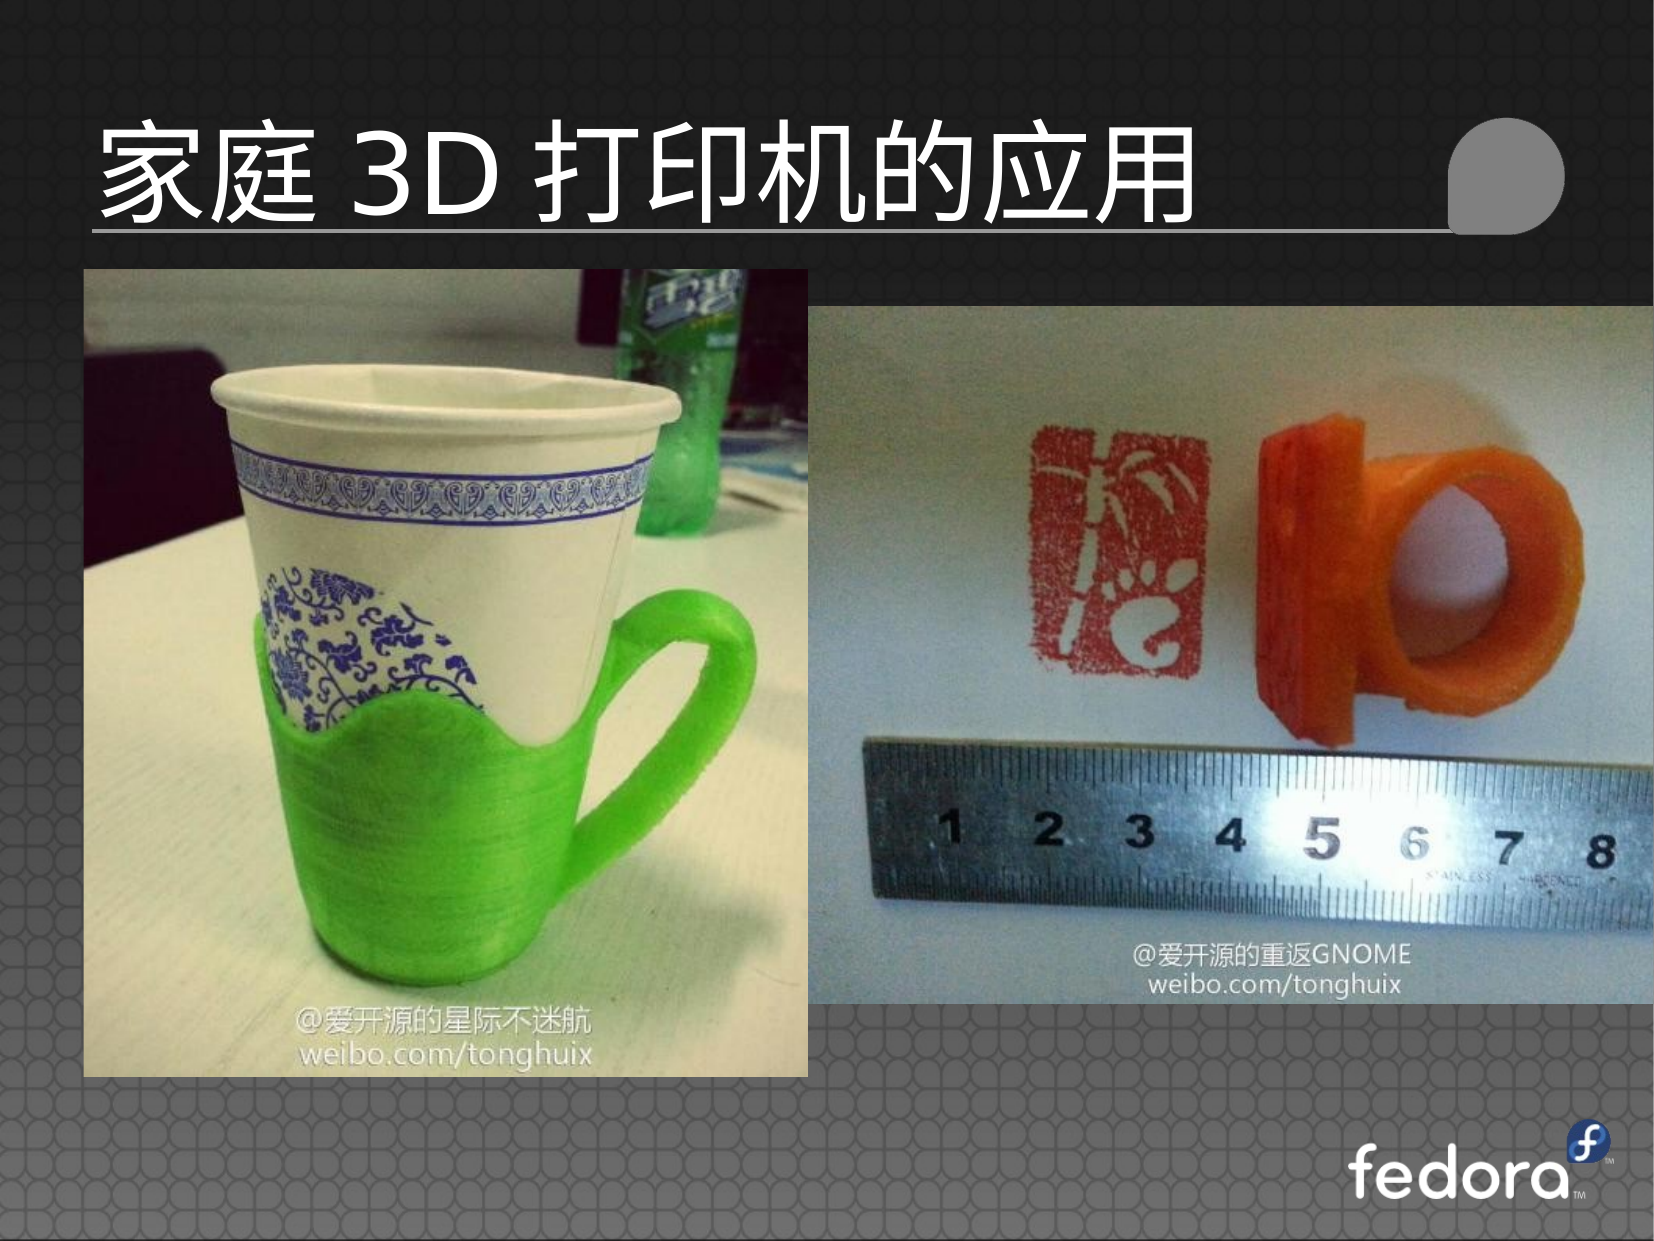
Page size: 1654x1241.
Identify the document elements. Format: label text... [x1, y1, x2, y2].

picture [0, 0, 1654, 1241]
title 家庭3D打印机的应用 [94, 100, 1426, 251]
